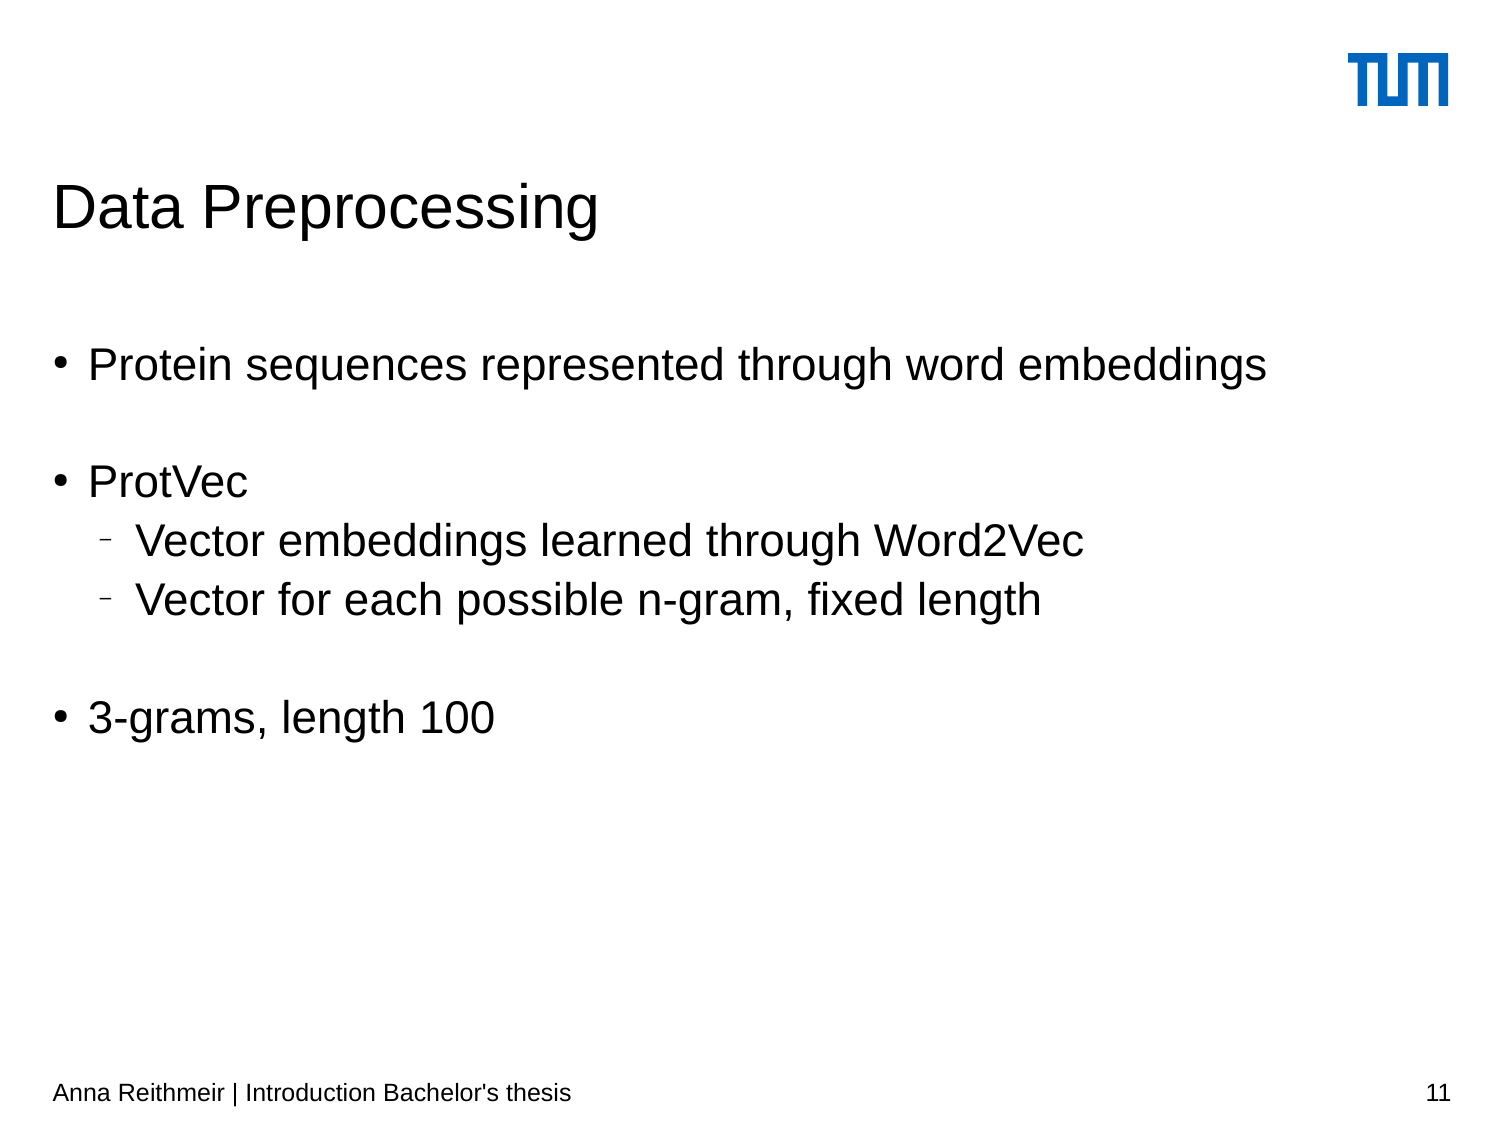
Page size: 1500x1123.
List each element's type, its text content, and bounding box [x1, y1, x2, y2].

title Data Preprocessing [52, 171, 1453, 242]
list Protein sequences represented through word embeddings ProtVec Vector embeddings learned through Word2Vec Vector for each possible n-gram, fixed length 3-grams, length 100 [52, 330, 1453, 996]
